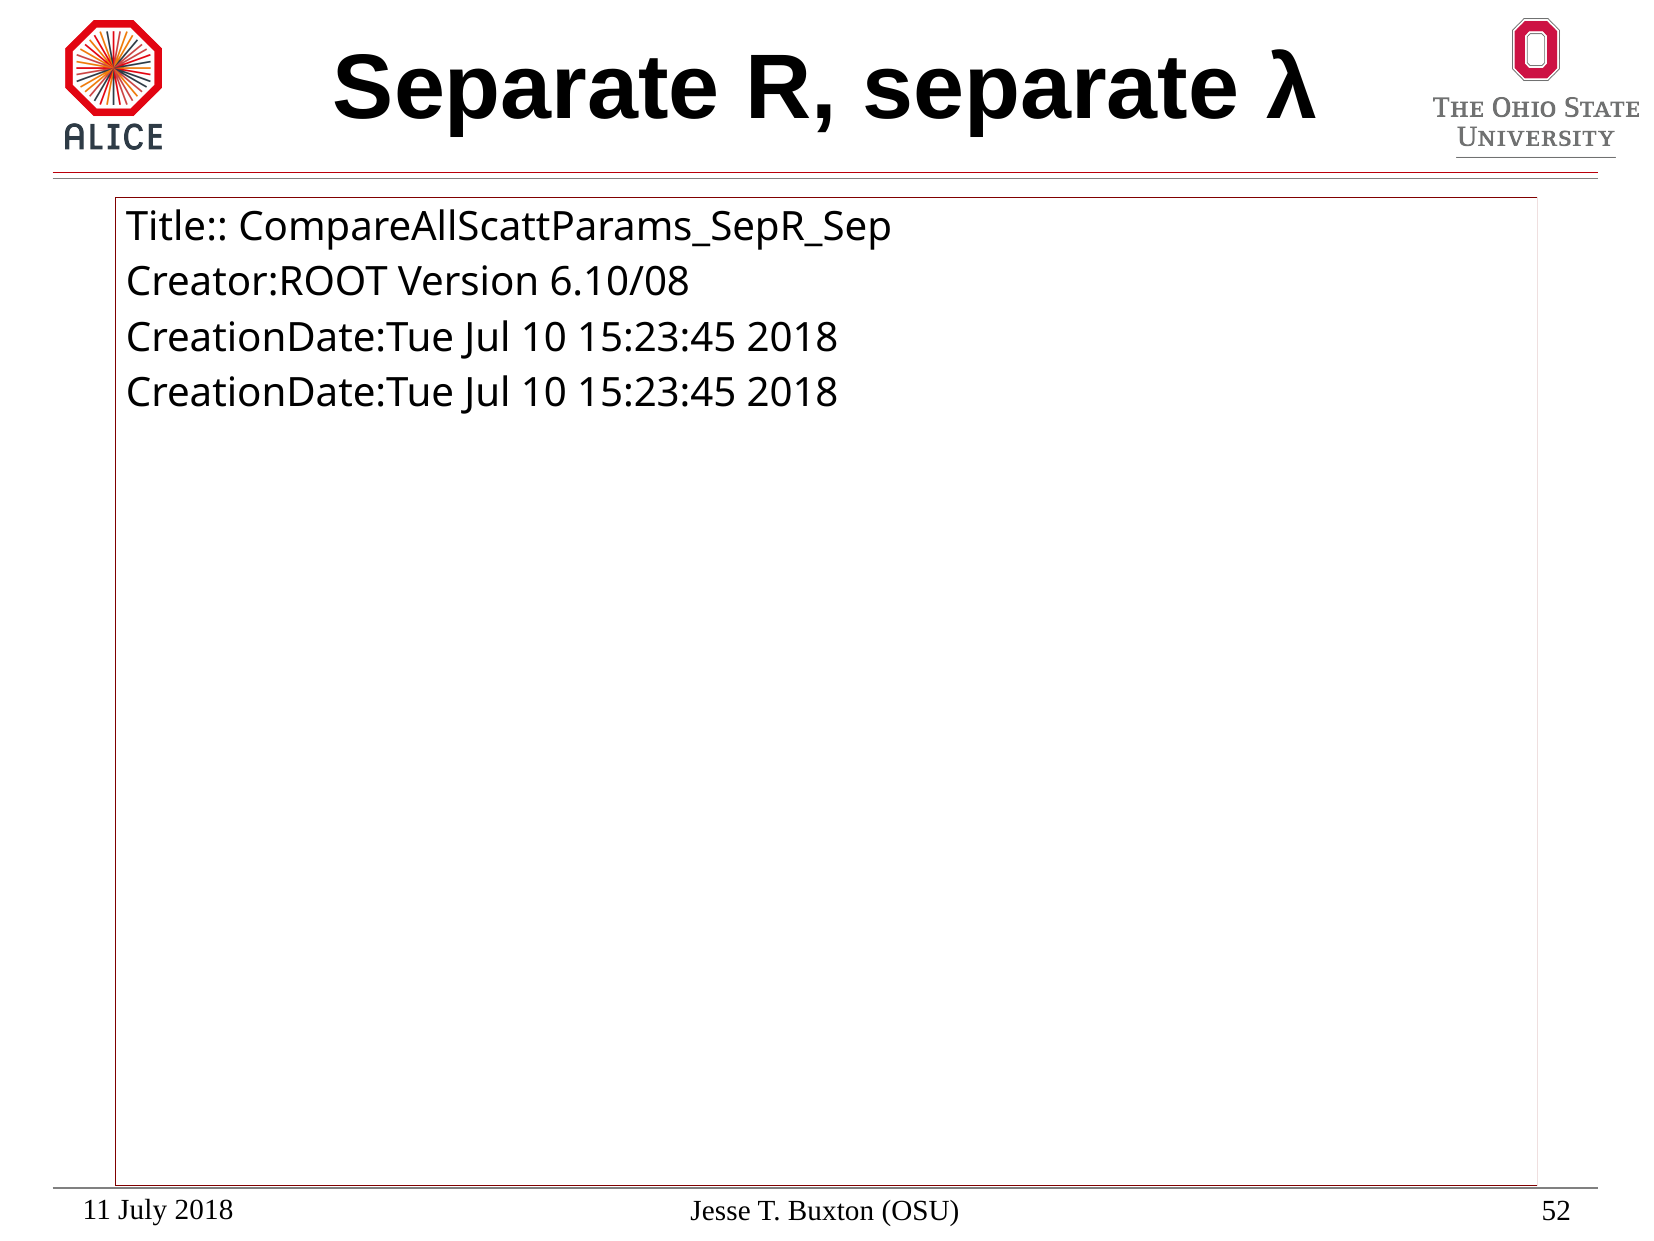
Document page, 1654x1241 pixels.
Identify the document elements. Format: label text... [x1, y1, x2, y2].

picture [1513, 5, 1642, 171]
picture [65, 20, 137, 150]
picture [112, 195, 1538, 1186]
title Separate R, separate λ [137, 1, 1513, 172]
